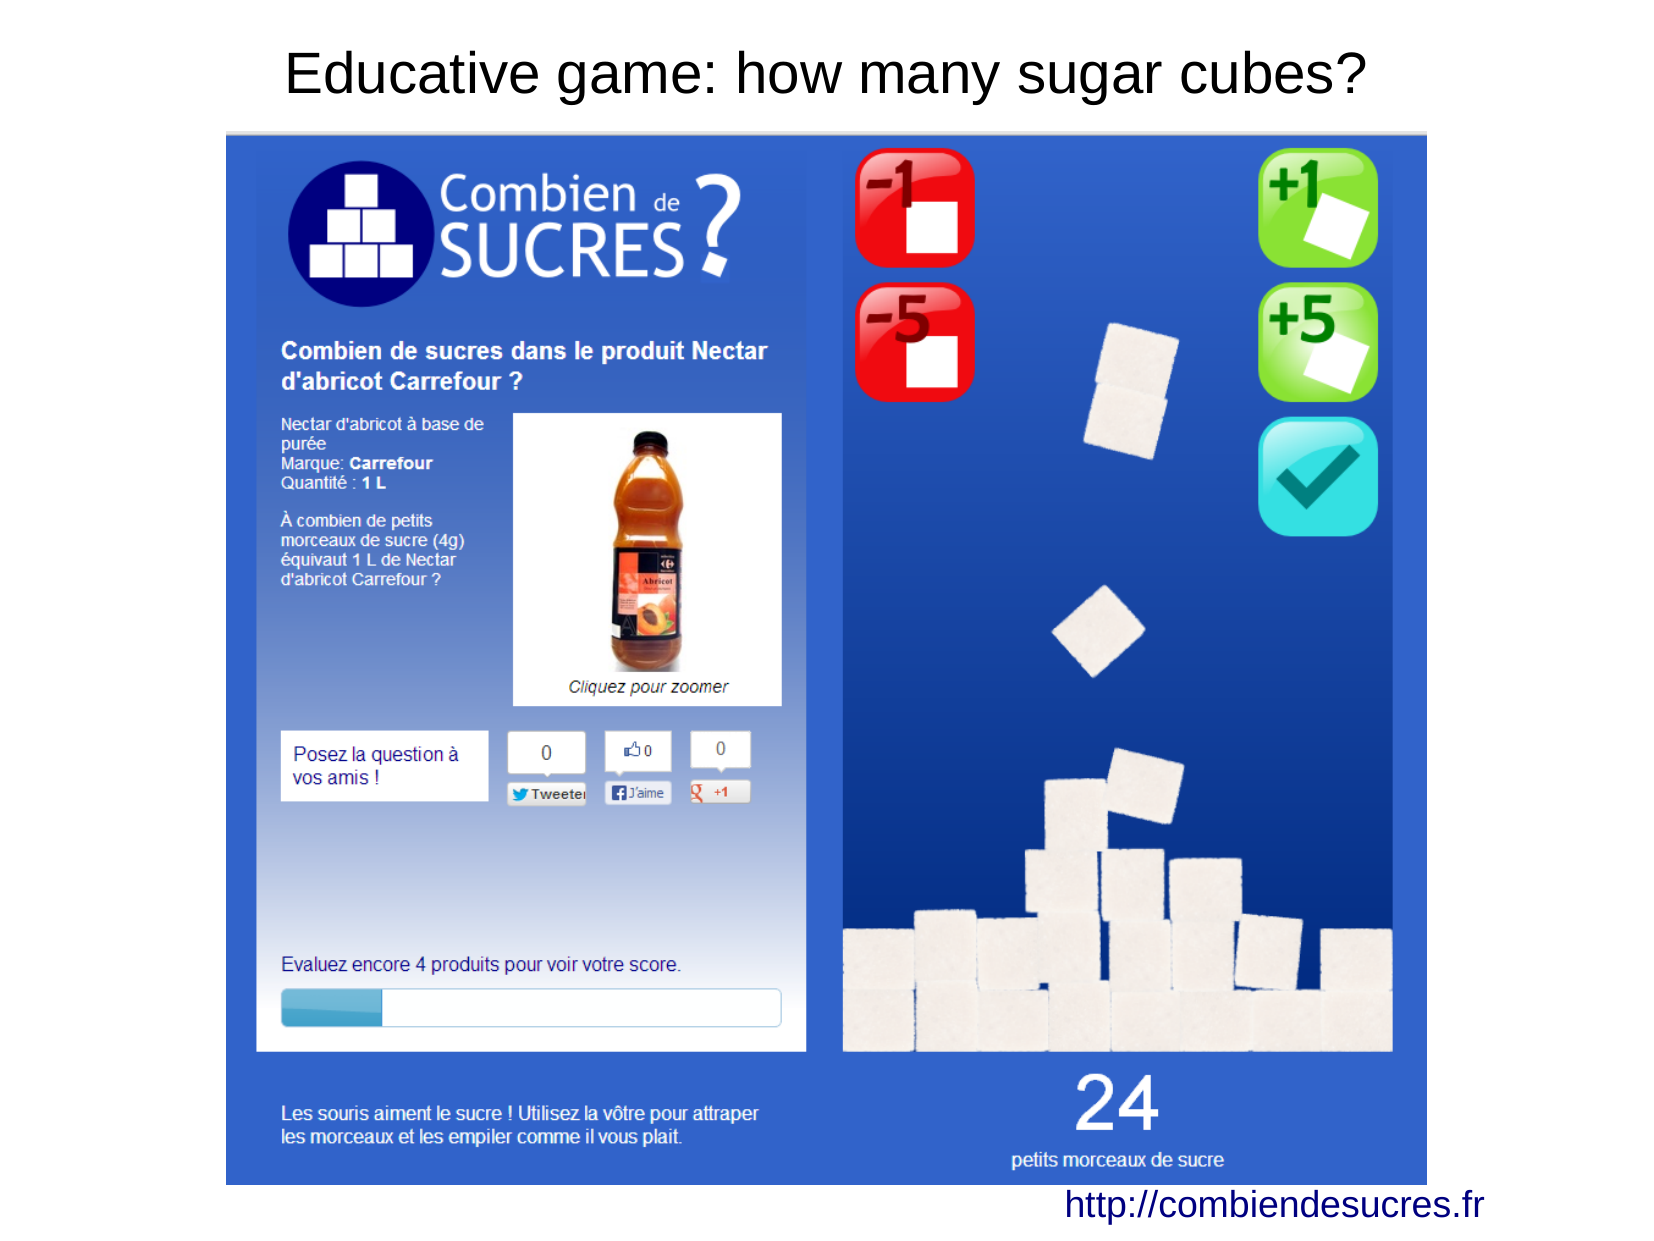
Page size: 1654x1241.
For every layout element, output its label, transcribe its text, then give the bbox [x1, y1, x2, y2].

picture [226, 131, 1427, 1186]
text_box Educative game: how many sugar cubes? [234, 33, 1420, 121]
text_box http://combiendesucres.fr [1049, 1176, 1501, 1241]
